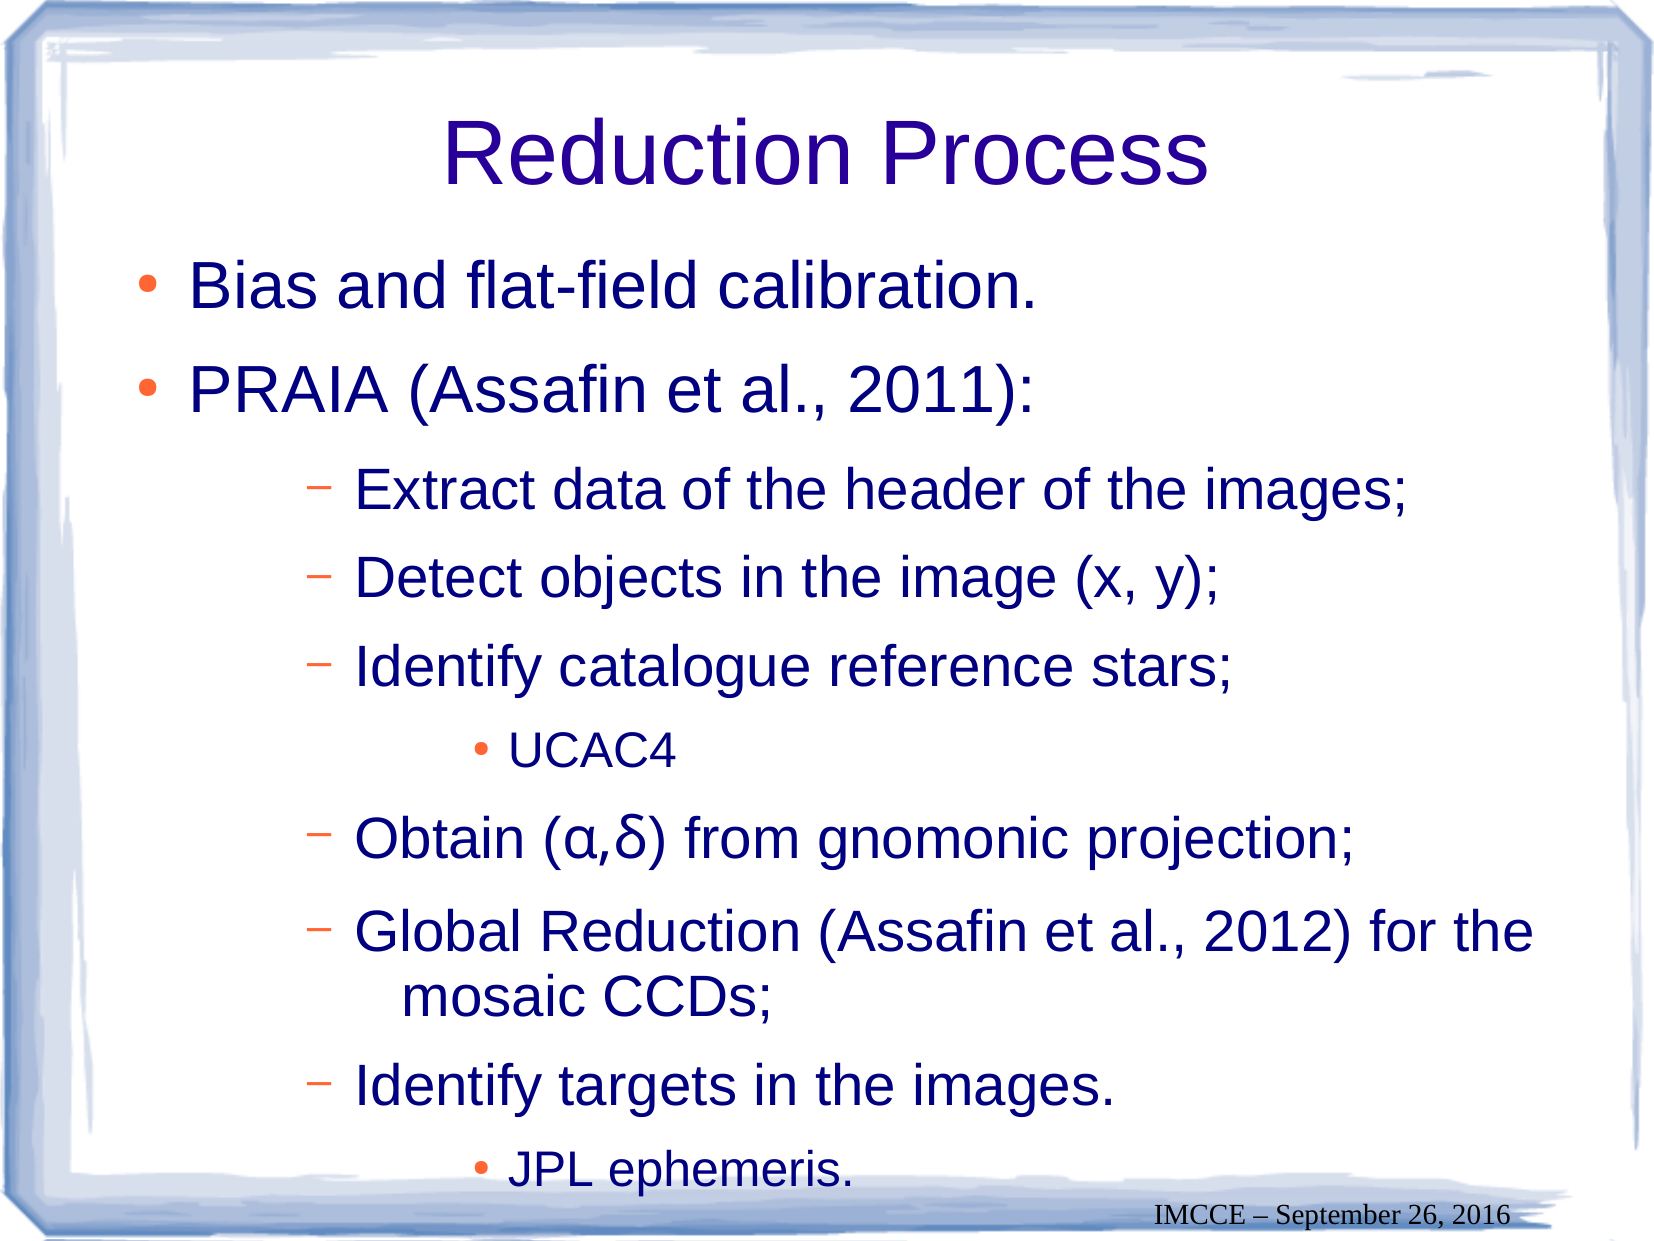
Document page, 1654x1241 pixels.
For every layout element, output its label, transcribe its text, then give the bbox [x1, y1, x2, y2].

list Bias and flat-field calibration. PRAIA (Assafin et al., 2011): Extract data of the header of the images; Detect objects in the image (x, y); Identify catalogue reference stars; UCAC4 Obtain (α,δ) from gnomonic projection; Global Reduction (Assafin et al., 2012) for the mosaic CCDs; Identify targets in the images. JPL ephemeris. [118, 248, 1571, 1188]
title Reduction Process [82, 49, 1571, 257]
picture [0, 0, 1654, 1241]
